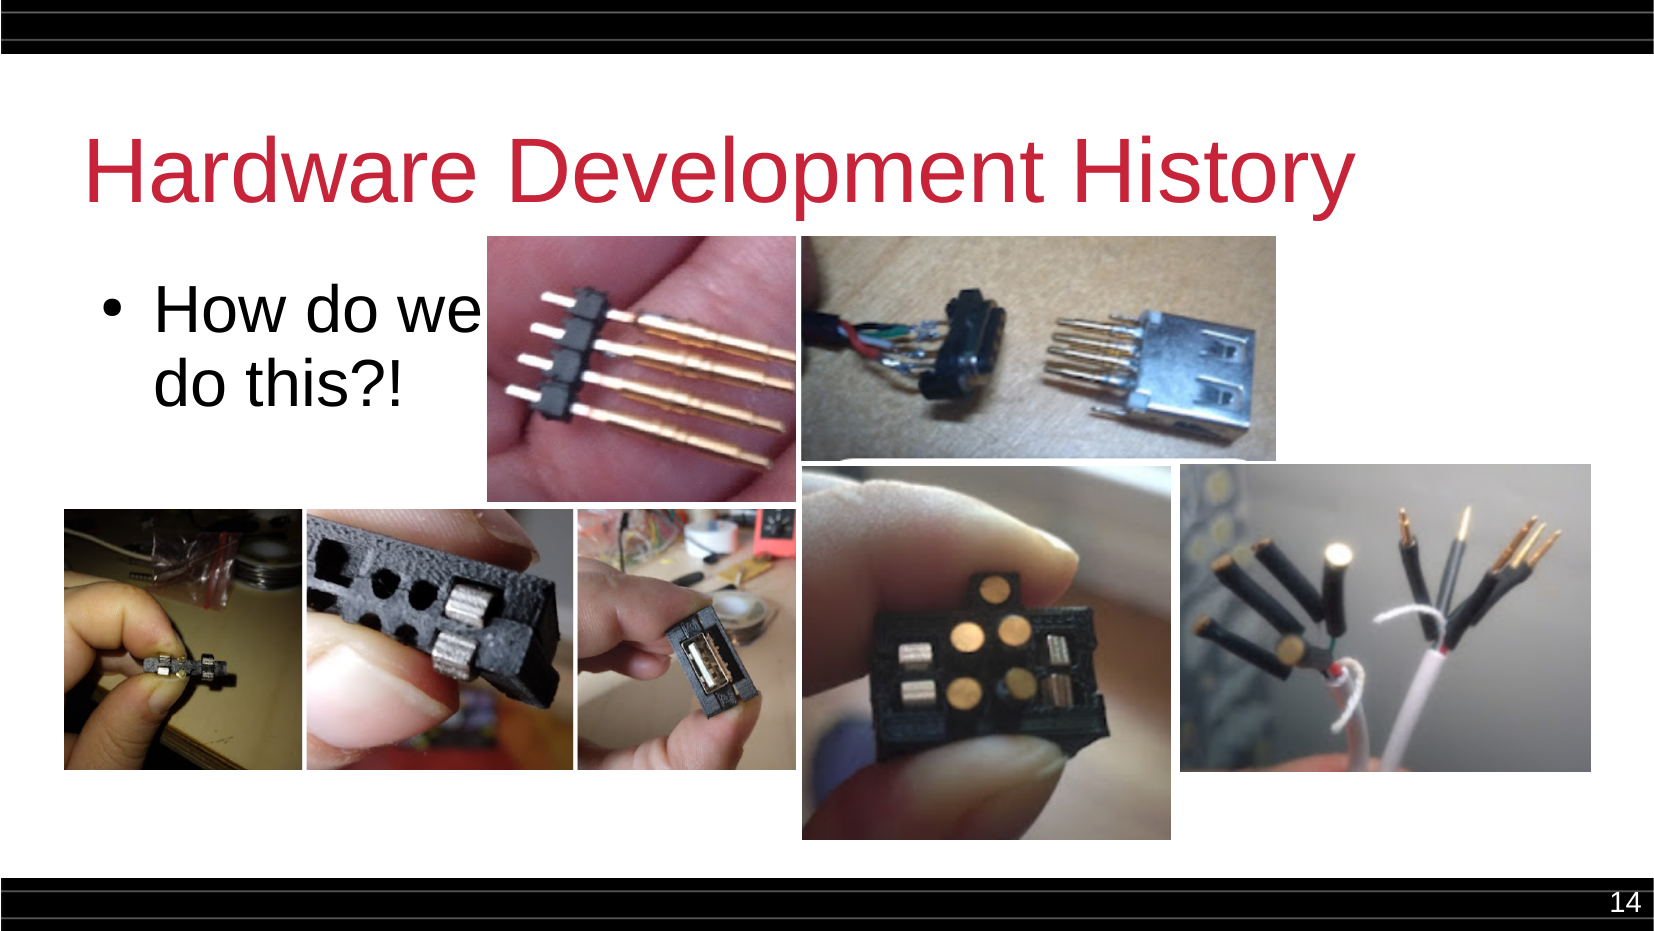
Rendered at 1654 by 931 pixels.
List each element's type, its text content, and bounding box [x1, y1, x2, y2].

title Hardware Development History [82, 92, 1571, 249]
picture [1, 878, 1654, 931]
picture [487, 236, 796, 502]
picture [1180, 464, 1591, 772]
list How do we do this?! [82, 271, 487, 496]
picture [800, 236, 1276, 461]
picture [64, 509, 796, 770]
picture [1, 0, 1654, 54]
picture [802, 466, 1171, 841]
